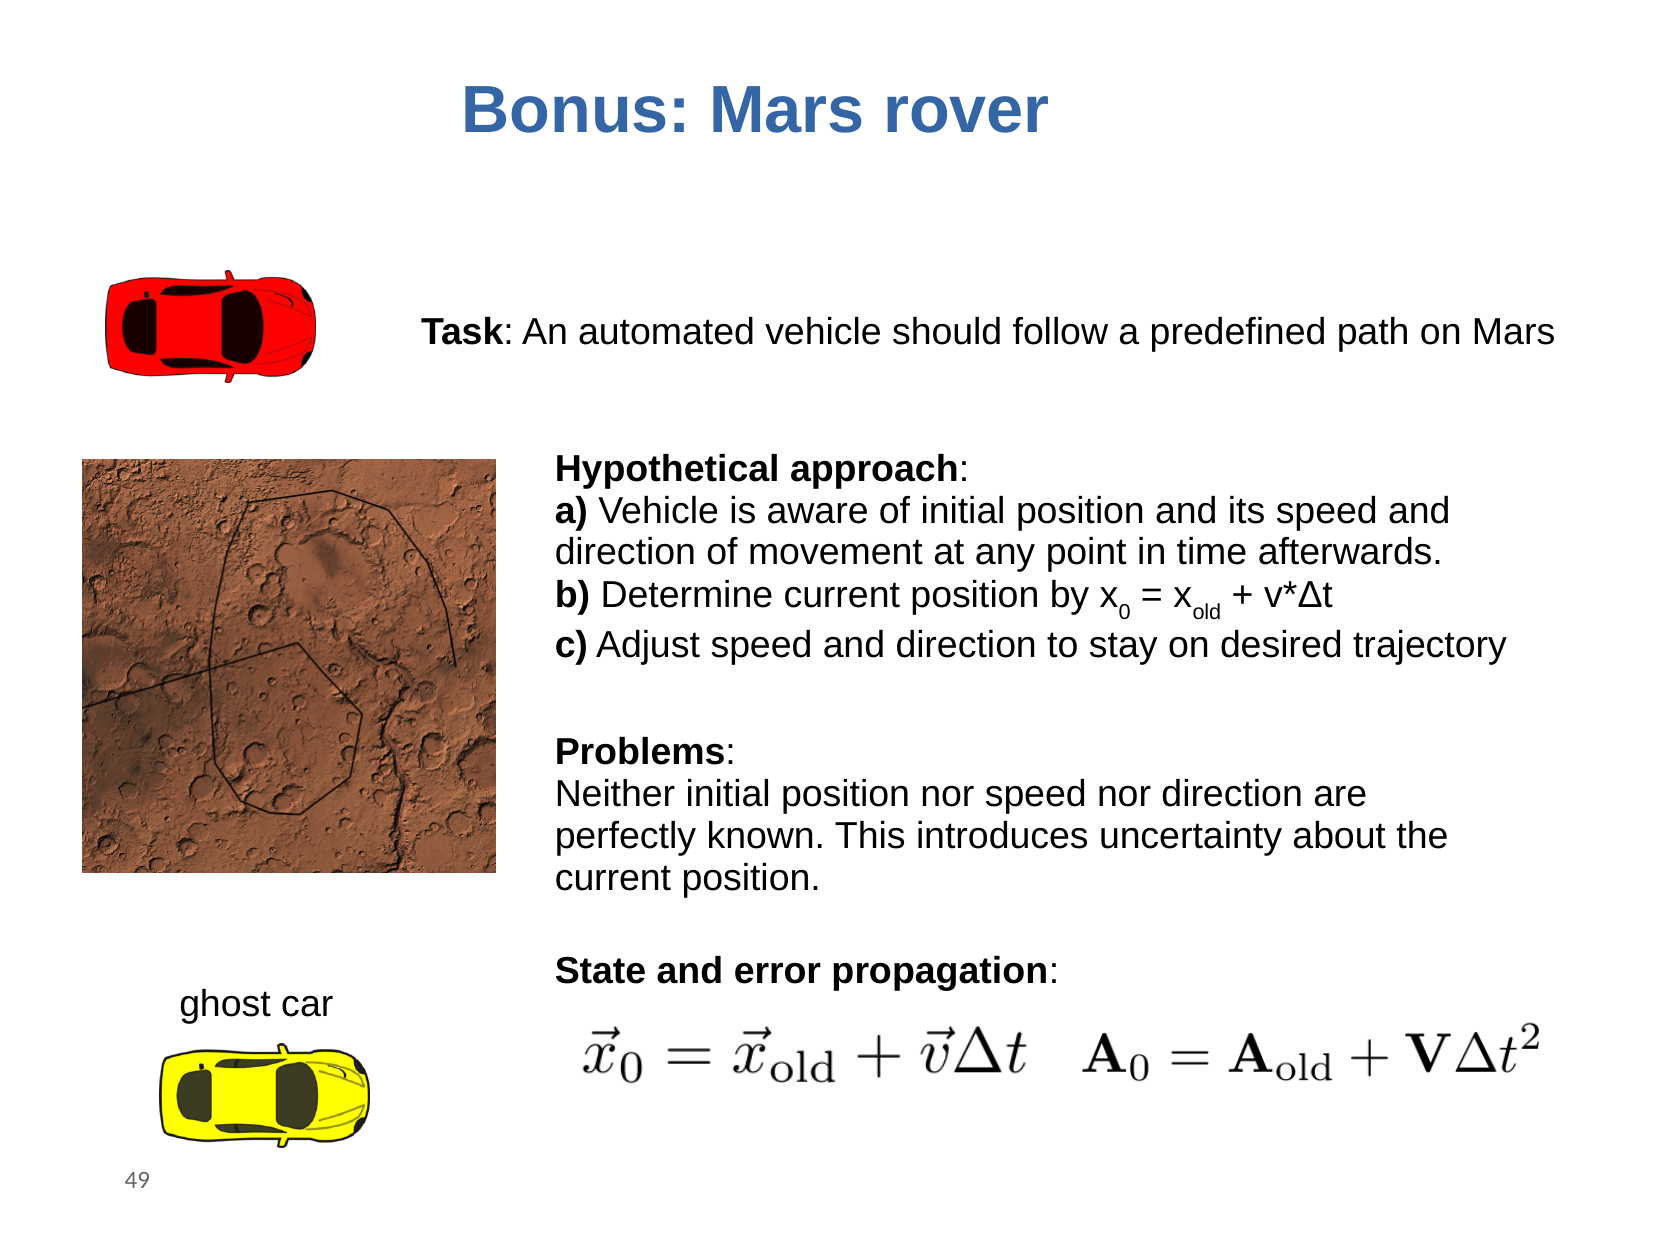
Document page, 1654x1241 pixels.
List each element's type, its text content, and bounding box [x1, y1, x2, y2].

picture [82, 459, 496, 873]
picture [555, 1005, 1051, 1100]
text_box State and error propagation: [540, 941, 1531, 999]
picture [105, 270, 316, 383]
text_box Hypothetical approach: a) Vehicle is aware of initial position and its speed and direction of movement at any point in time afterwards. b) Determine current position by x0 = xold + v*Δt c) Adjust speed and direction to stay on desired trajectory [540, 439, 1531, 674]
text_box Task: An automated vehicle should follow a predefined path on Mars [406, 303, 1592, 361]
picture [1072, 1005, 1565, 1100]
title Bonus: Mars rover [147, 5, 1365, 213]
text_box ghost car [164, 975, 349, 1032]
text_box Problems: Neither initial position nor speed nor direction are perfectly known. This introduces uncertainty about the current position. [540, 723, 1531, 906]
picture [159, 1043, 370, 1148]
